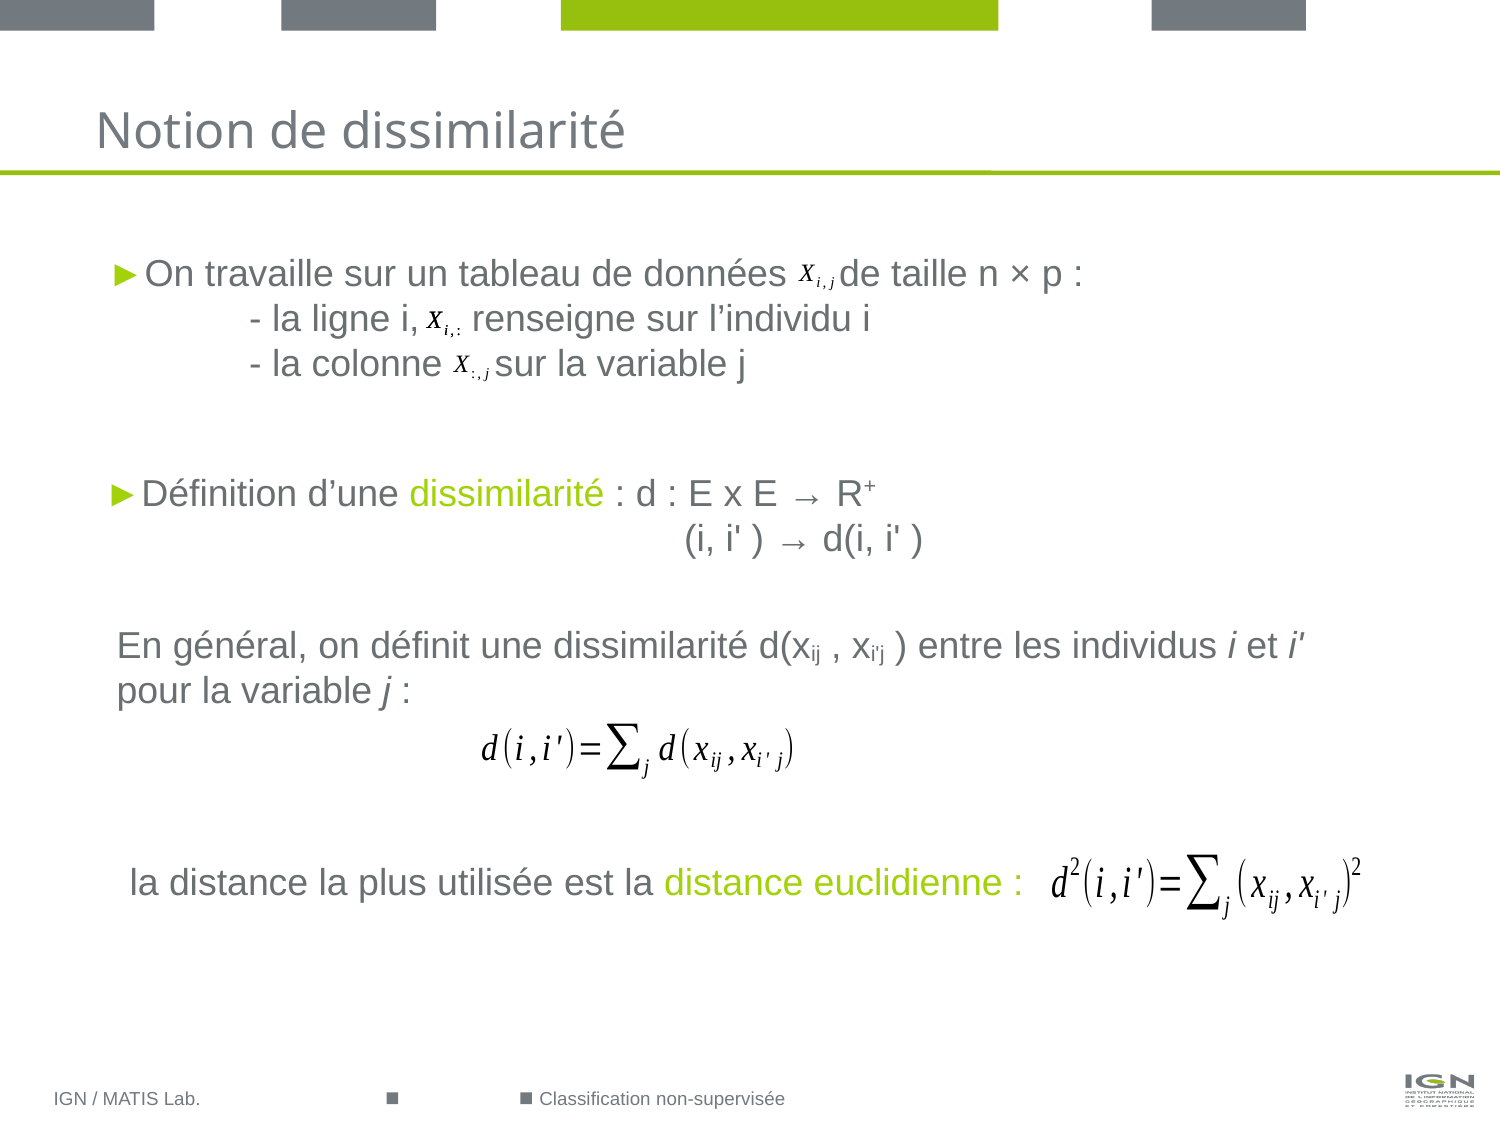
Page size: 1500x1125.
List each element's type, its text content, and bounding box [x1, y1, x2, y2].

text_box Classification non-supervisée [524, 1067, 875, 1125]
text_box Notion de dissimilarité [45, 82, 1418, 175]
chart [472, 720, 804, 780]
text_box la distance la plus utilisée est la distance euclidienne : [79, 850, 1042, 909]
text_box En général, on définit une dissimilarité d(xij , xi'j ) entre les individus i et i' pour la variable j : [66, 614, 1359, 854]
chart [419, 307, 467, 339]
chart [791, 259, 842, 292]
chart [446, 350, 497, 382]
text_box ►Définition d’une dissimilarité : d : E x E → R+ (i, i' ) → d(i, i' ) [54, 461, 1288, 746]
text_box ►On travaille sur un tableau de données de taille n × p : - la ligne i, renseigne sur l’individu i - la colonne sur la variable j [57, 241, 1370, 425]
chart [1042, 849, 1371, 922]
picture [1404, 1074, 1475, 1108]
text_box IGN / MATIS Lab. [39, 1067, 360, 1125]
